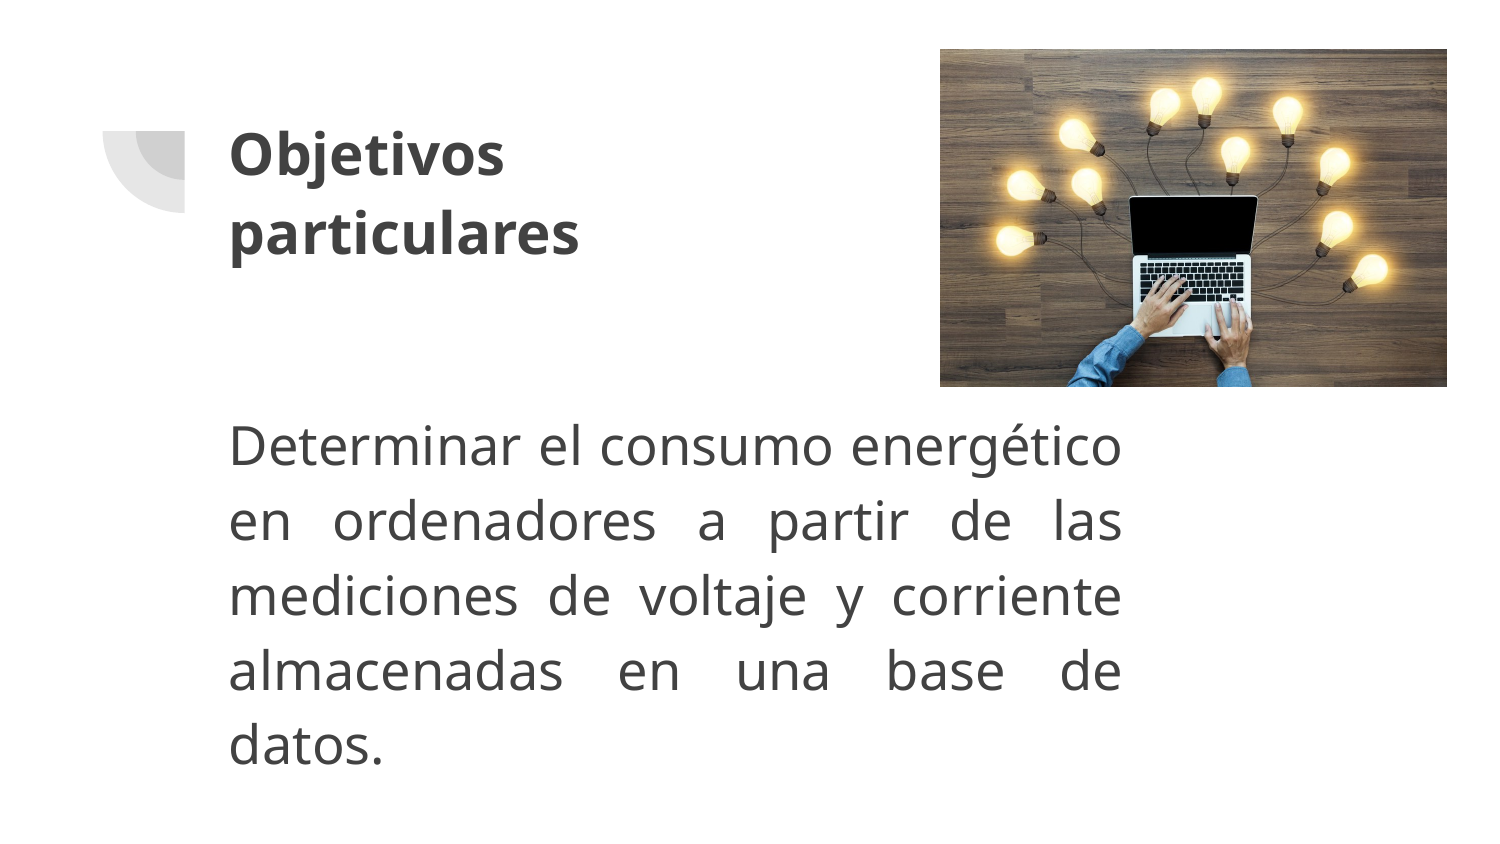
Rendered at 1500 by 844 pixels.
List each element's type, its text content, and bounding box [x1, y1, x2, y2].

title Objetivos particulares [213, 98, 758, 359]
picture [940, 49, 1447, 387]
list Determinar el consumo energético en ordenadores a partir de las mediciones de voltaje y corriente almacenadas en una base de datos. [213, 386, 1139, 716]
